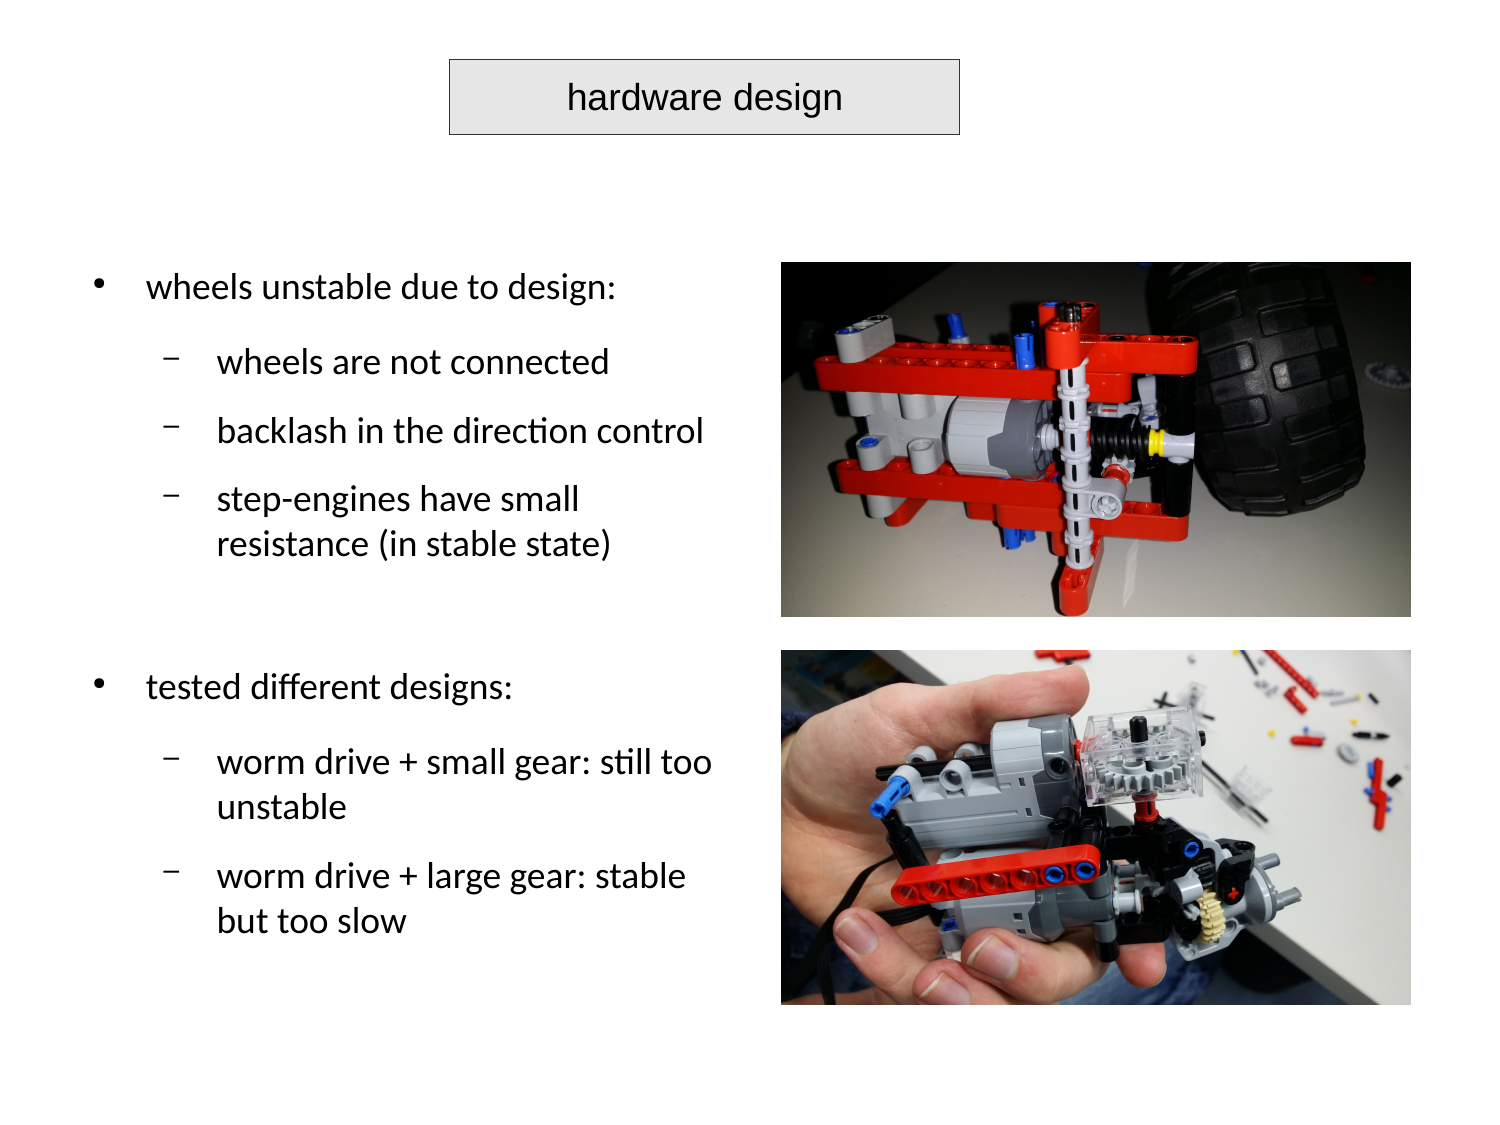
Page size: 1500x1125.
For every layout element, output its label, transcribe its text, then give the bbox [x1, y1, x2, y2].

picture [781, 262, 1411, 617]
picture [781, 650, 1411, 1005]
text_box hardware design [449, 59, 960, 135]
list wheels unstable due to design: wheels are not connected backlash in the direction control step-engines have small resistance (in stable state) tested different designs: worm drive + small gear: still too unstable worm drive + large gear: stable but too slow [75, 262, 734, 1005]
